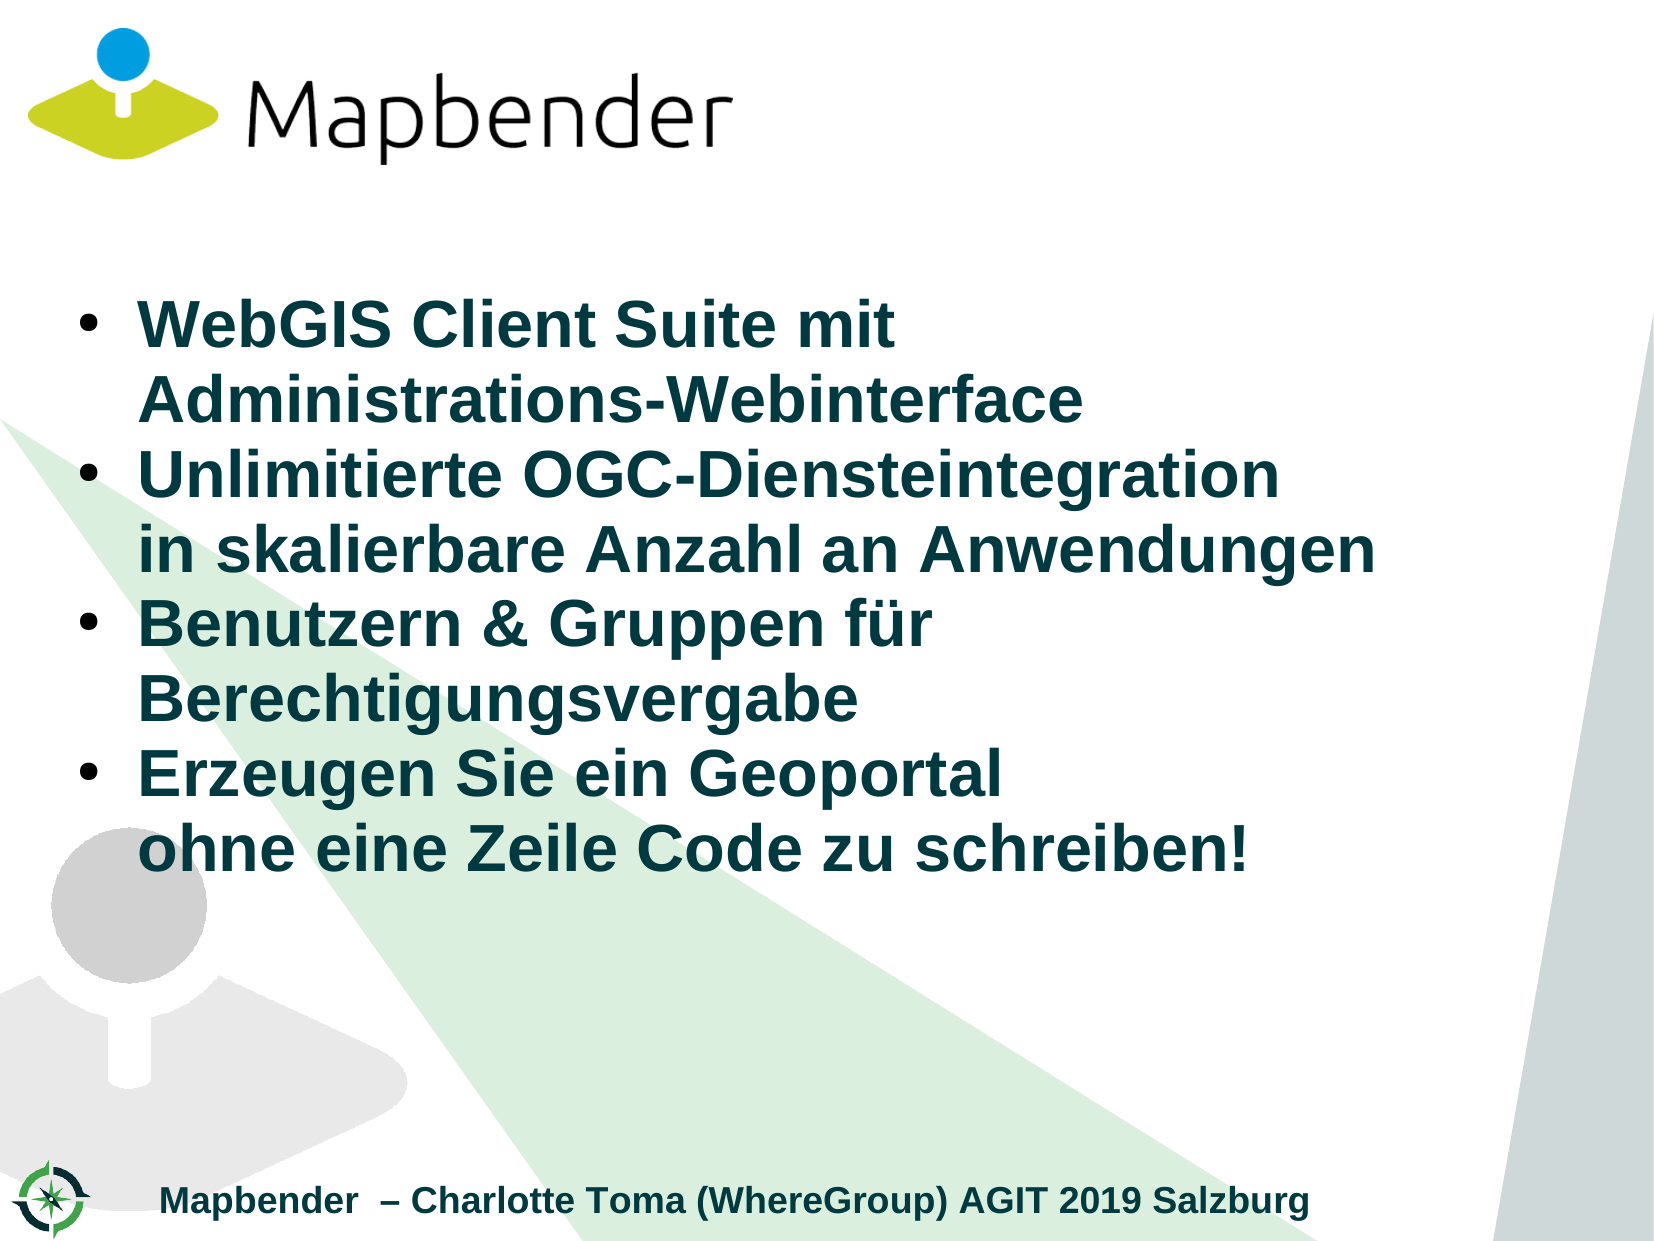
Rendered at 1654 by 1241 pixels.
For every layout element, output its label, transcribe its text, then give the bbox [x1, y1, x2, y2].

subtitle WebGIS Client Suite mit Administrations-Webinterface Unlimitierte OGC-Diensteintegration in skalierbare Anzahl an Anwendungen Benutzern & Gruppen für Berechtigungsvergabe Erzeugen Sie ein Geoportal ohne eine Zeile Code zu schreiben! [76, 0, 1565, 1173]
picture [10, 1158, 92, 1240]
picture [28, 28, 76, 165]
